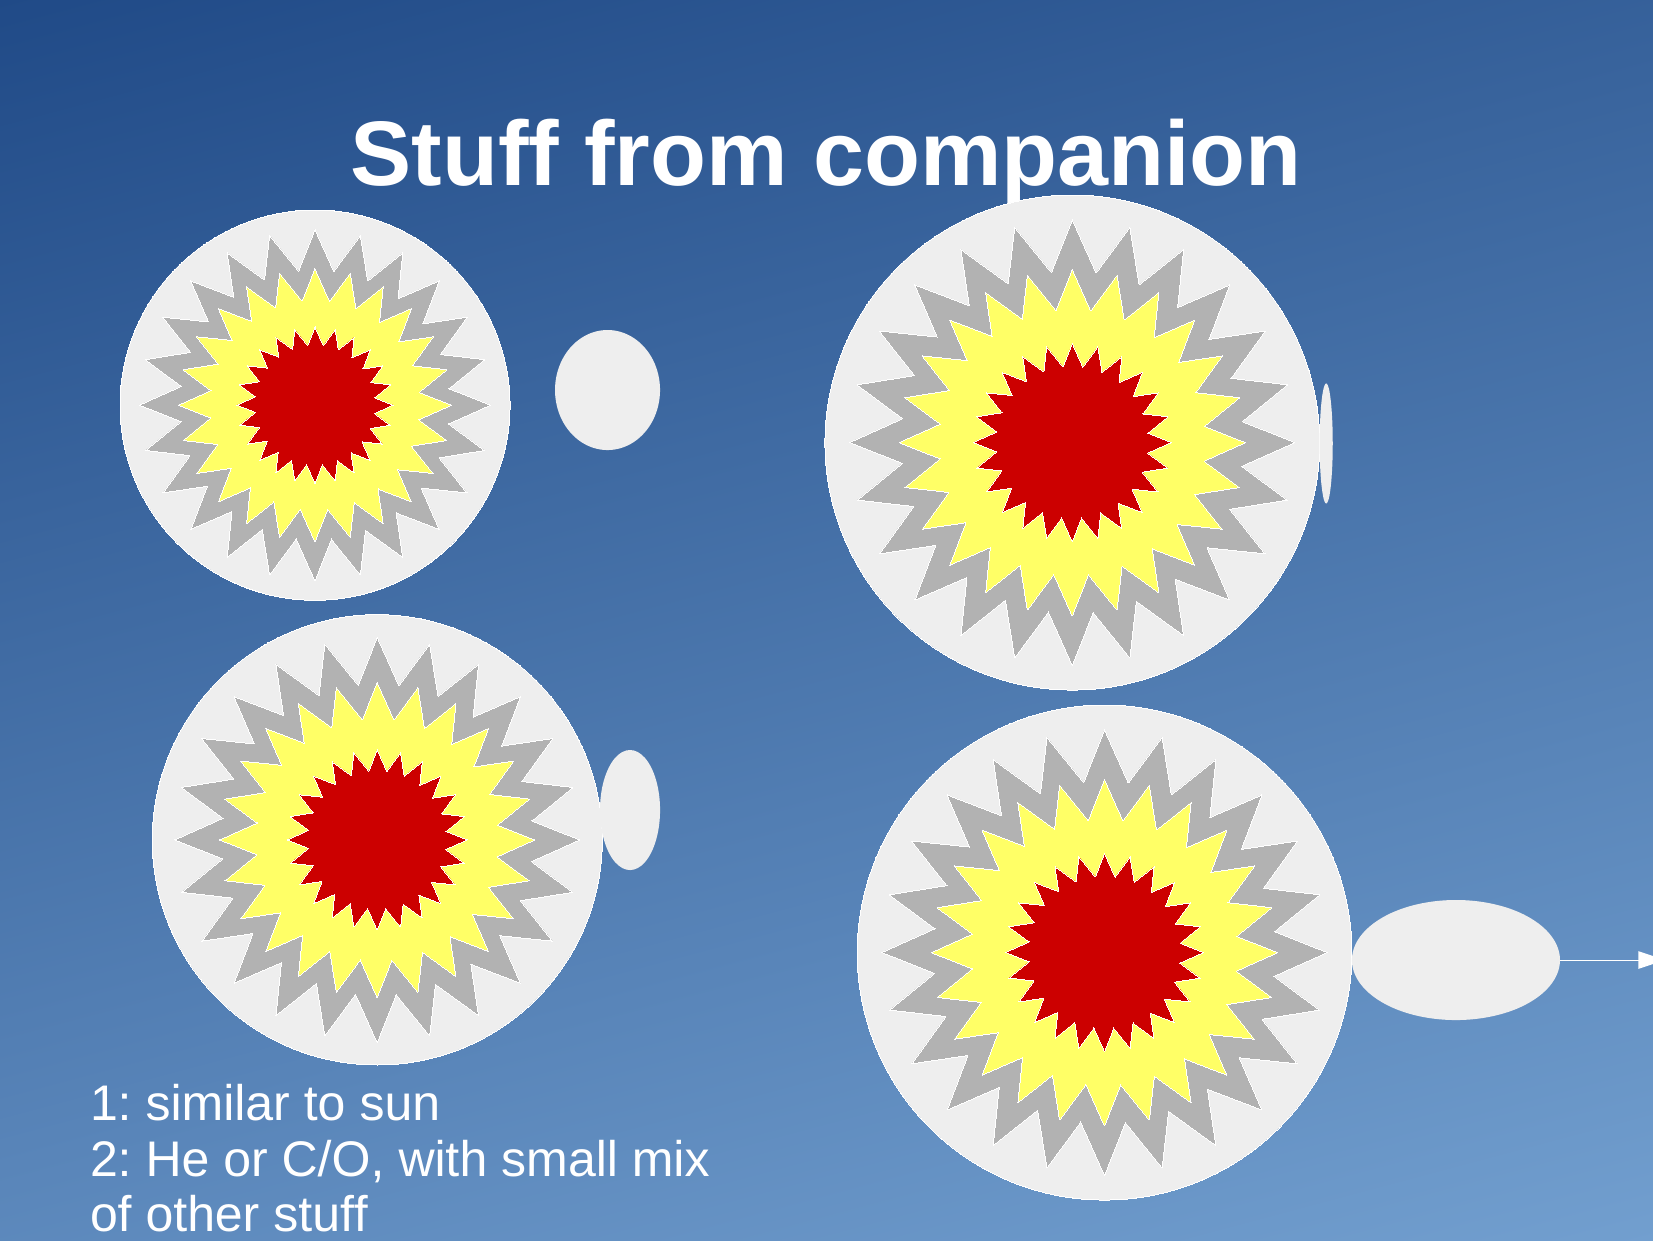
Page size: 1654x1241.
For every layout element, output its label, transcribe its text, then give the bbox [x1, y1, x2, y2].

text_box [824, 195, 1333, 691]
text_box [555, 330, 661, 451]
title Stuff from companion [82, 49, 1571, 257]
text_box [857, 705, 1560, 1201]
text_box [120, 257, 511, 601]
text_box [152, 614, 661, 1066]
text_box 1: similar to sun 2: He or C/O, with small mix of other stuff [90, 1074, 736, 1241]
